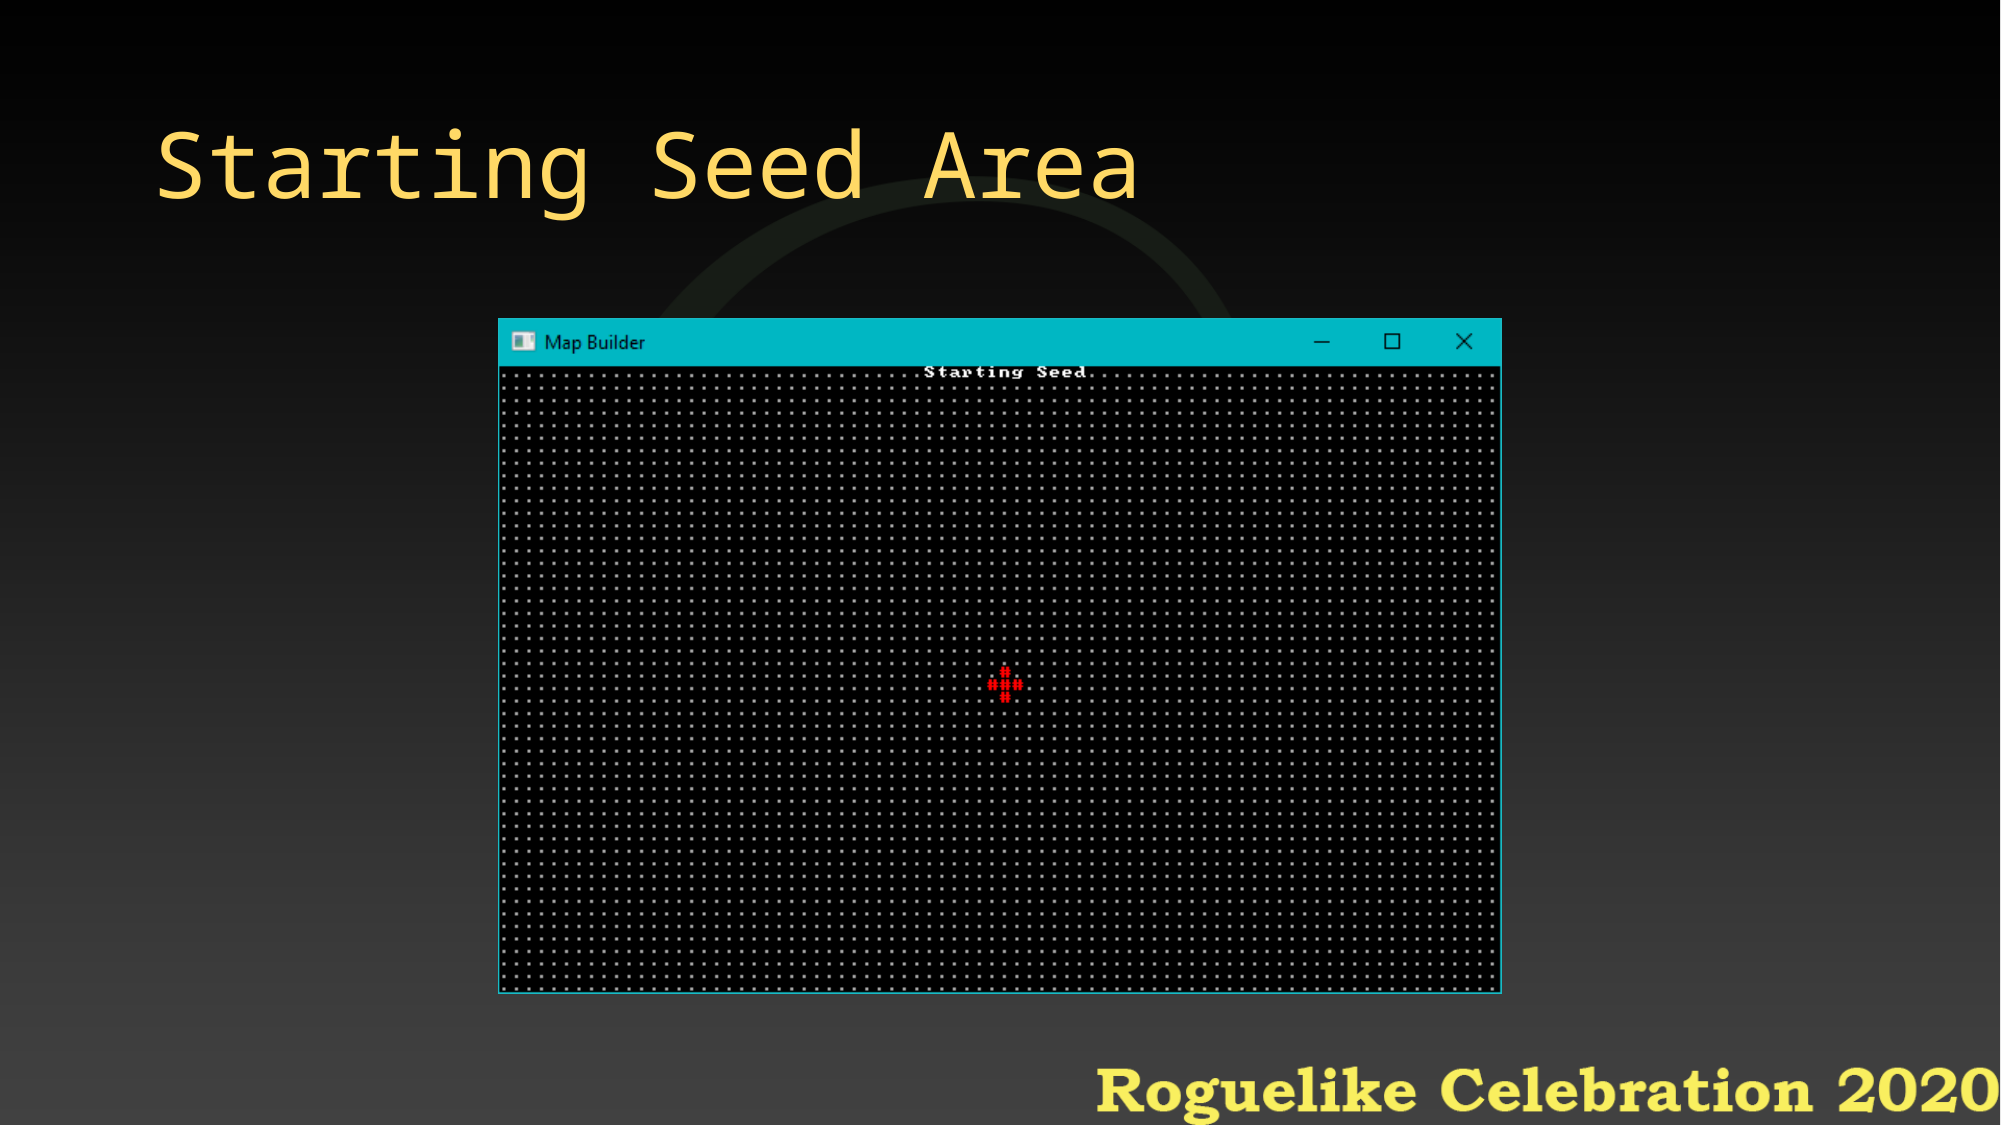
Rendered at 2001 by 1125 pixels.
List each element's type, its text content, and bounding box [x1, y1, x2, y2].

picture [0, 0, 2001, 1125]
title Starting Seed Area [137, 59, 1863, 278]
